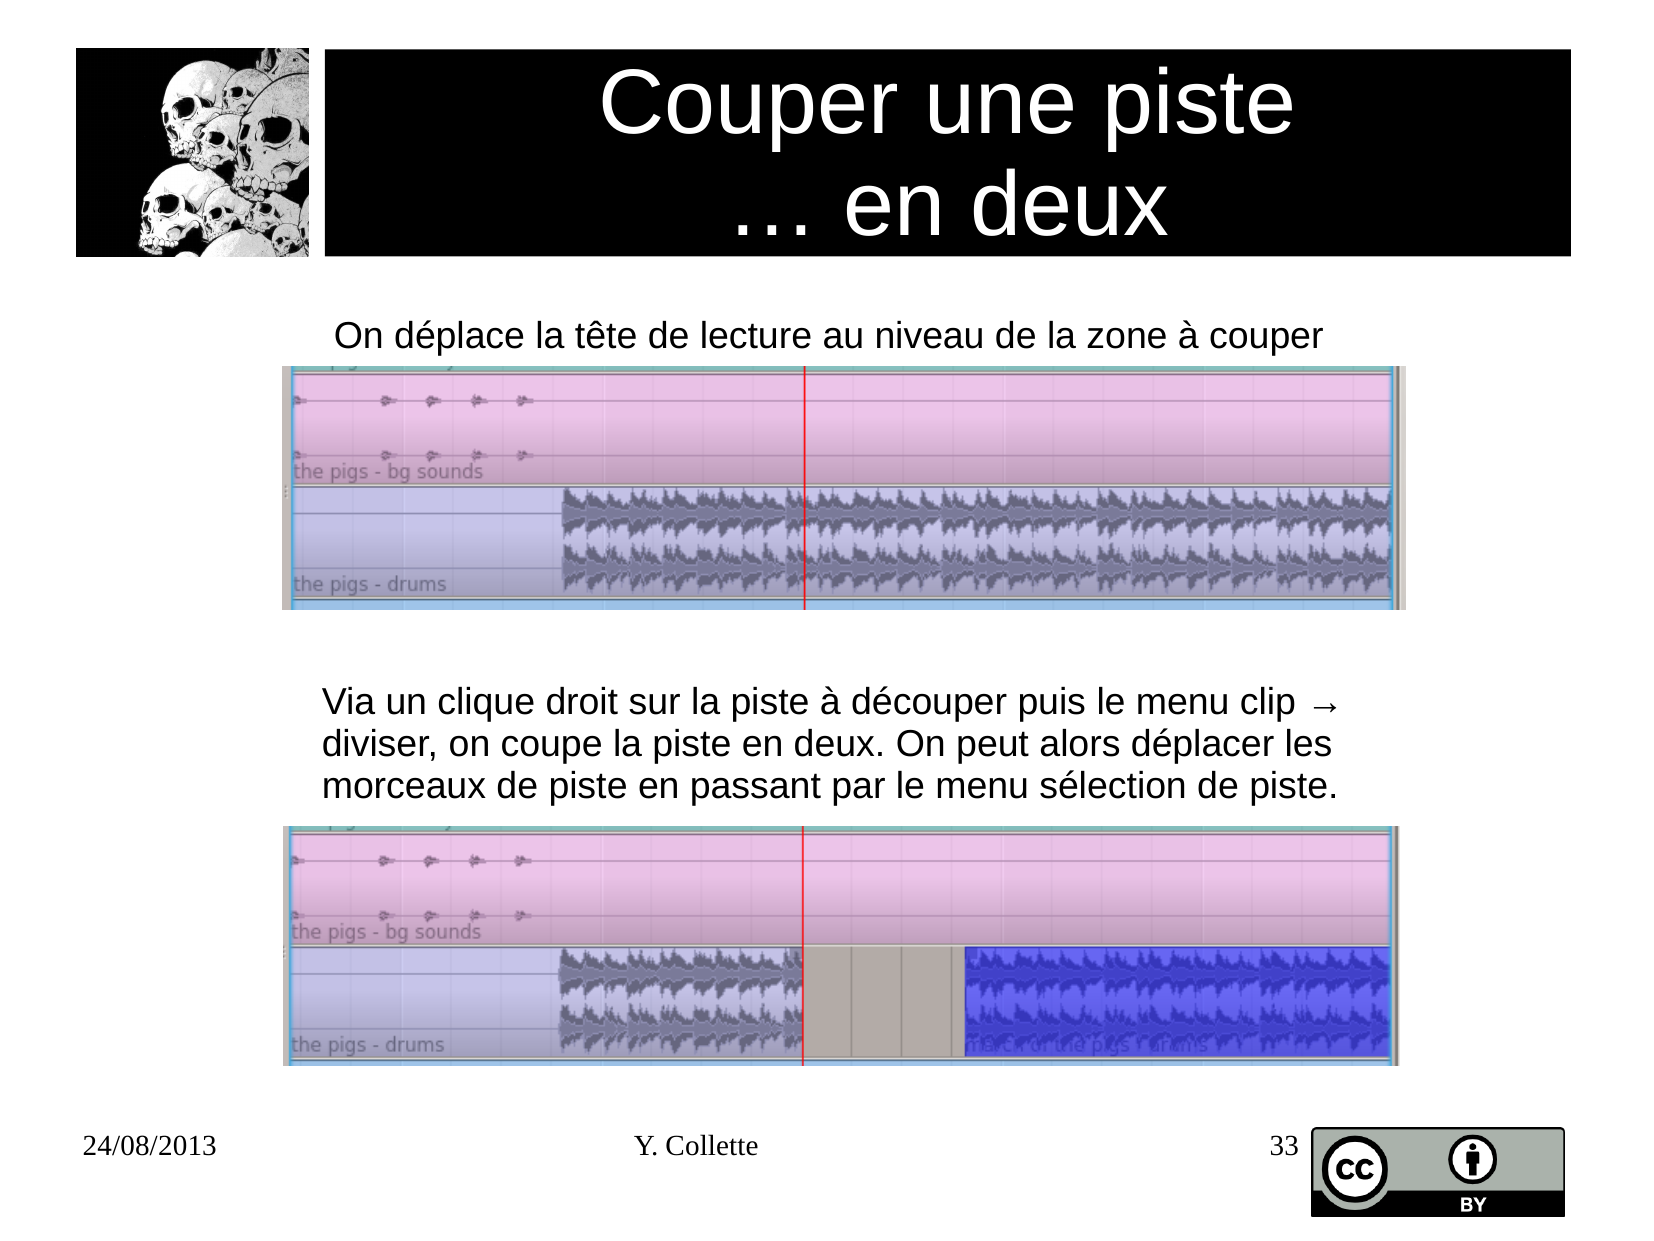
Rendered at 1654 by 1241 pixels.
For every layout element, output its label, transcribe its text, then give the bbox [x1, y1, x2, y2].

text_box On déplace la tête de lecture au niveau de la zone à couper [318, 307, 1359, 364]
picture [282, 366, 1406, 610]
title Couper une piste … en deux [324, 49, 1571, 257]
picture [76, 48, 309, 257]
picture [1311, 1127, 1565, 1217]
picture [283, 826, 1400, 1066]
text_box Via un clique droit sur la piste à découper puis le menu clip → diviser, on coupe la piste en deux. On peut alors déplacer les morceaux de piste en passant par le menu sélection de piste. [307, 673, 1371, 815]
